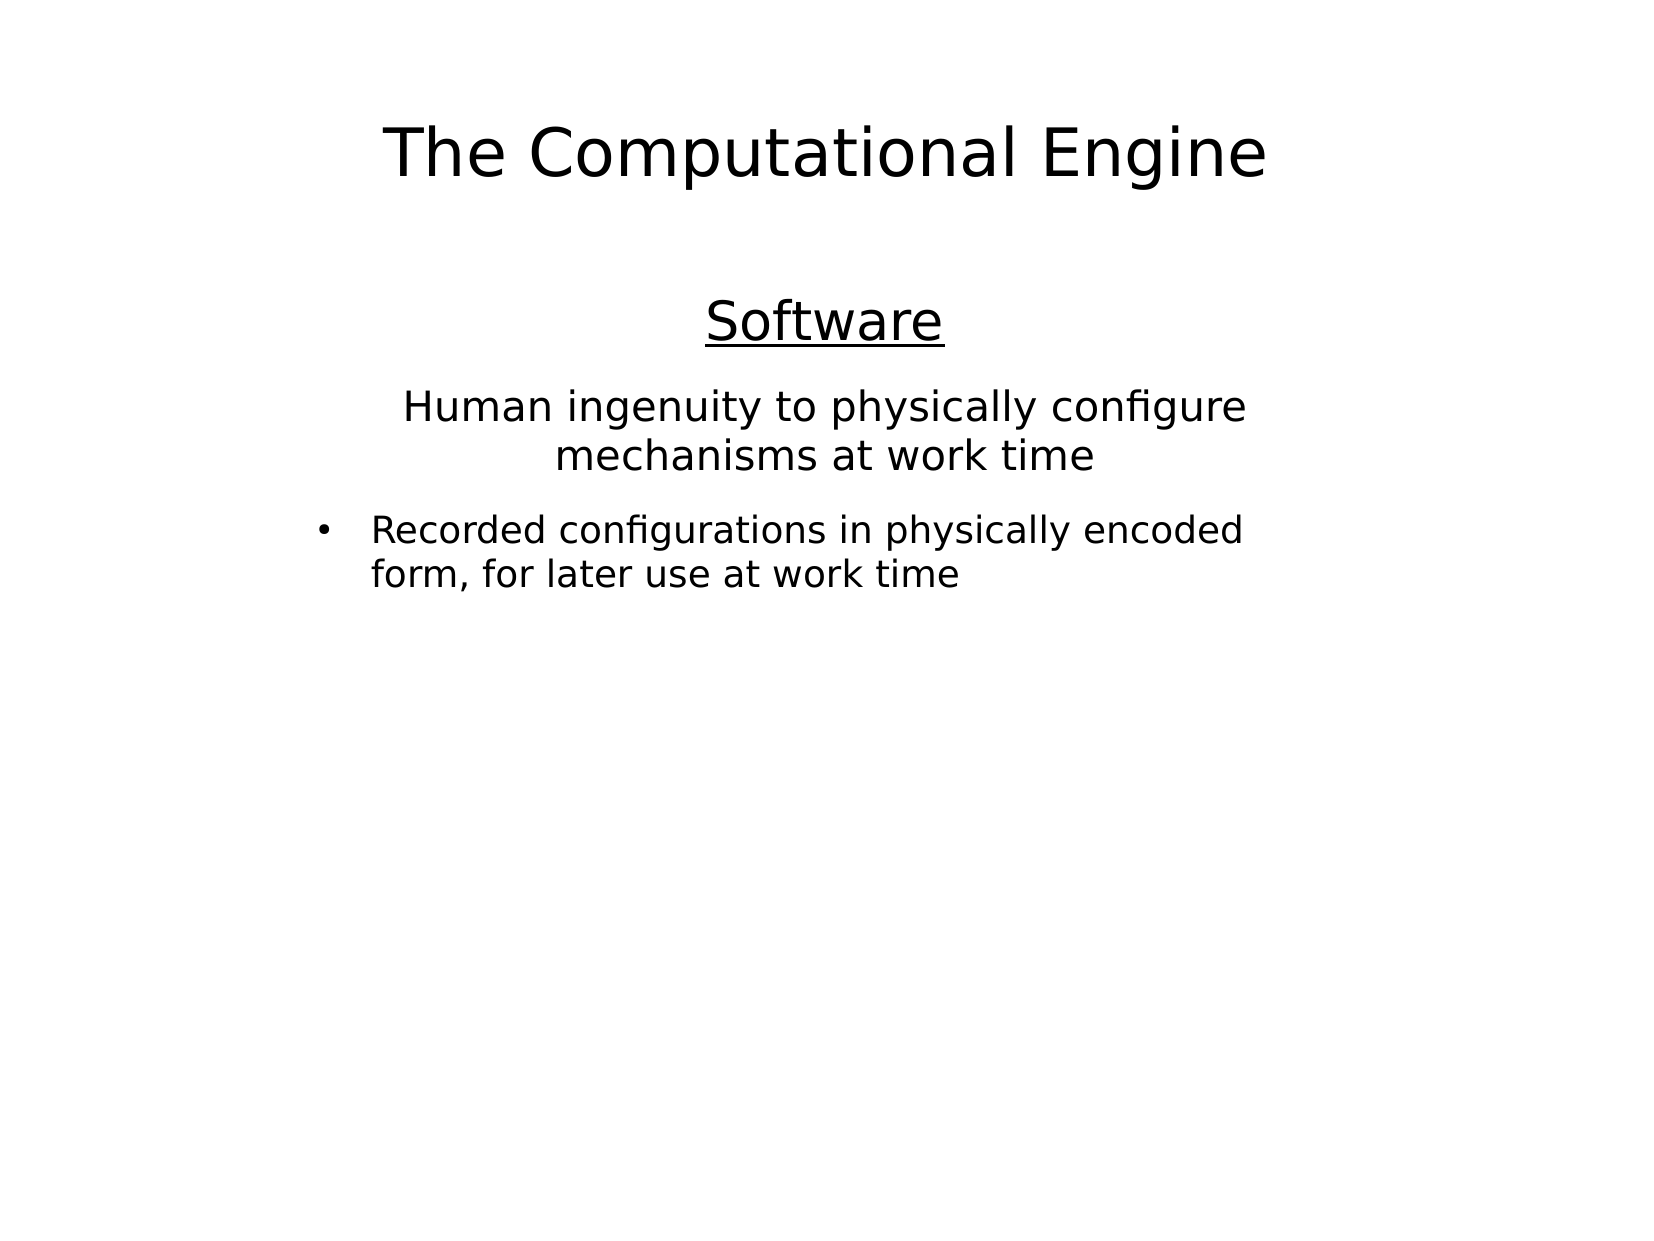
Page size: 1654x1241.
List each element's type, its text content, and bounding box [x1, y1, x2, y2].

list Software Human ingenuity to physically configure mechanisms at work time Recorded configurations in physically encoded form, for later use at work time [300, 290, 1351, 1201]
title The Computational Engine [82, 49, 1571, 257]
